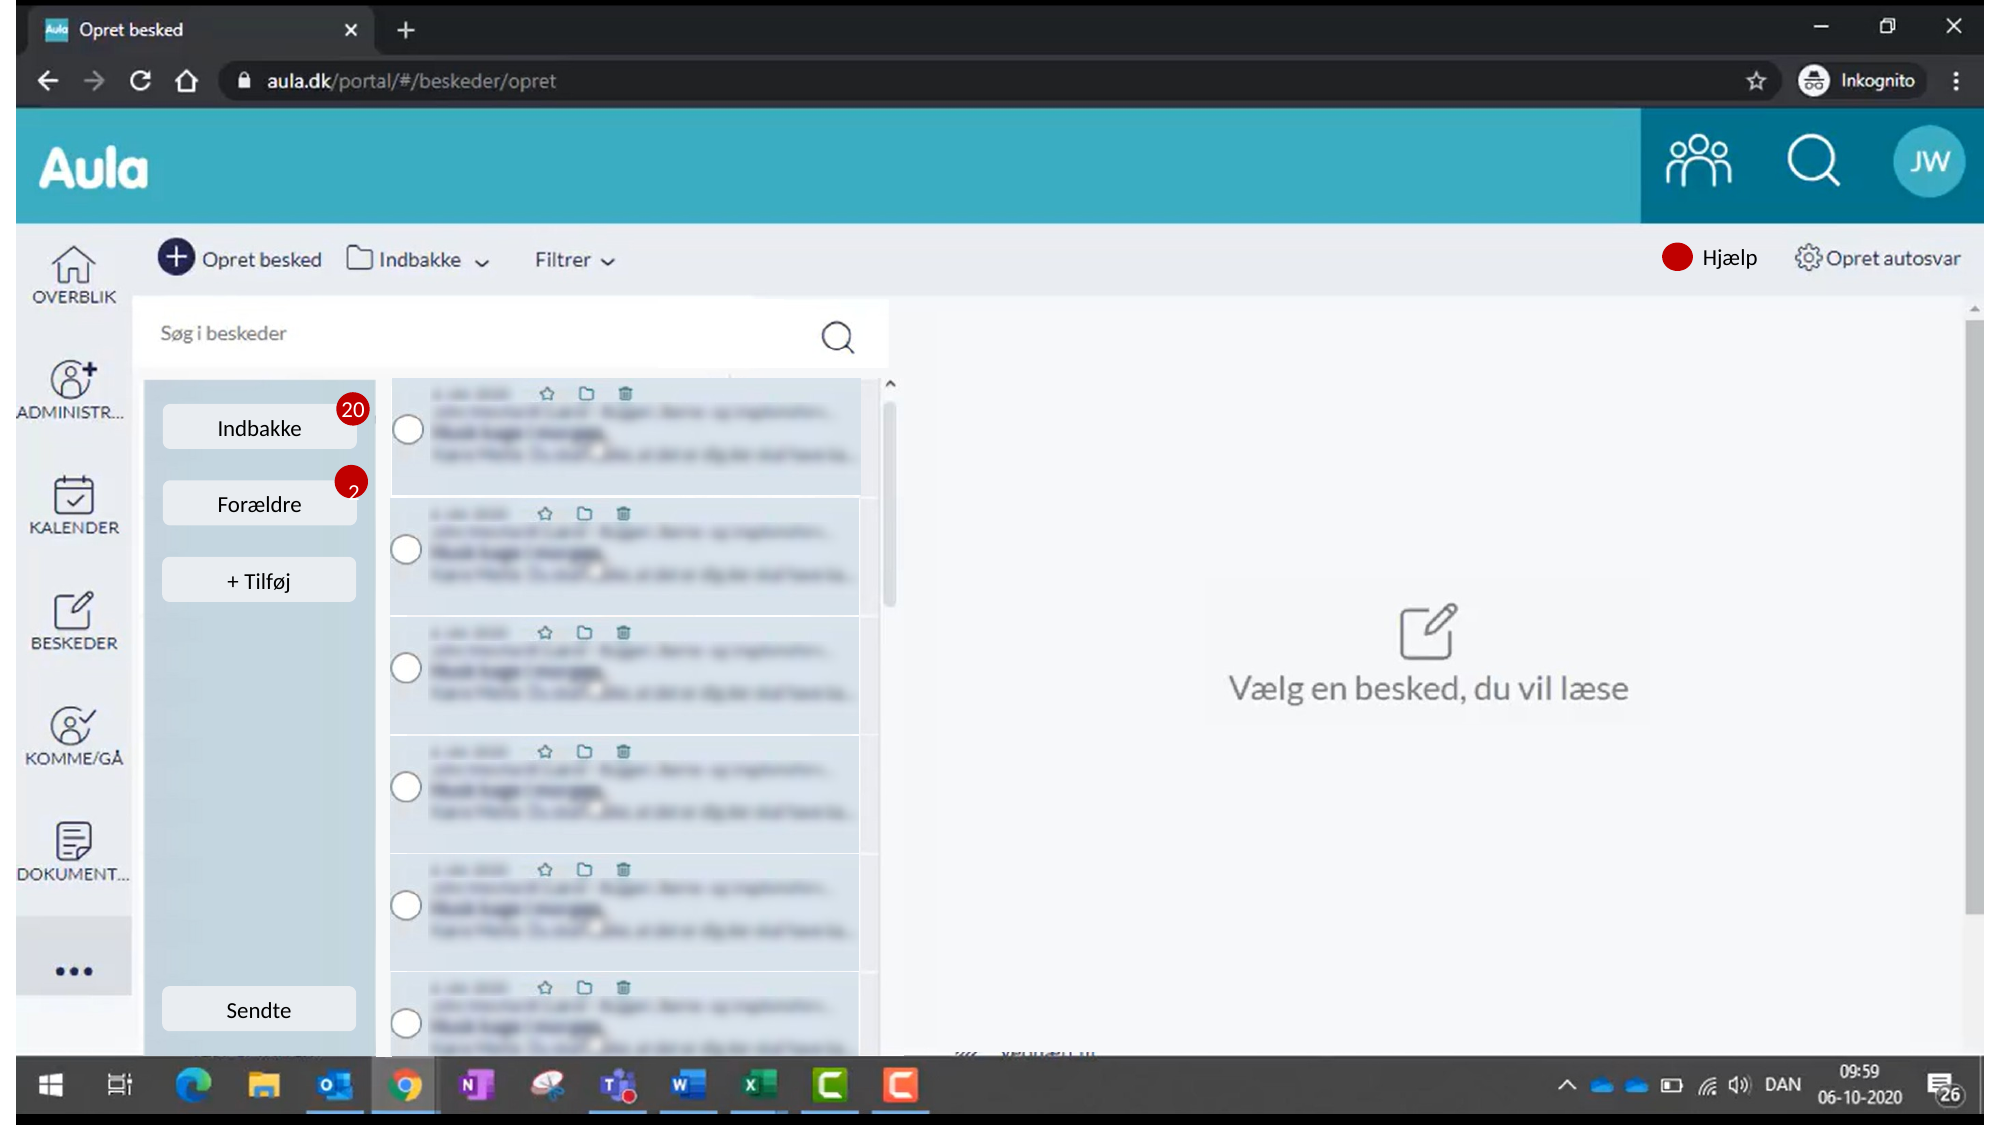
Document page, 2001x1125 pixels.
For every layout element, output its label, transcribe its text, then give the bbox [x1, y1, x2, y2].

text_box [1662, 242, 1687, 271]
text_box Forældre [162, 480, 357, 526]
text_box Hjælp [1687, 235, 1774, 279]
picture [16, 0, 1984, 1125]
picture [1666, 131, 1732, 191]
picture [1893, 126, 1965, 197]
text_box 20 [326, 387, 392, 431]
text_box Indbakke [162, 403, 357, 449]
text_box 2 [334, 464, 368, 499]
text_box Sendte [162, 986, 357, 1032]
picture [1785, 128, 1840, 186]
text_box + Tilføj [162, 556, 357, 602]
